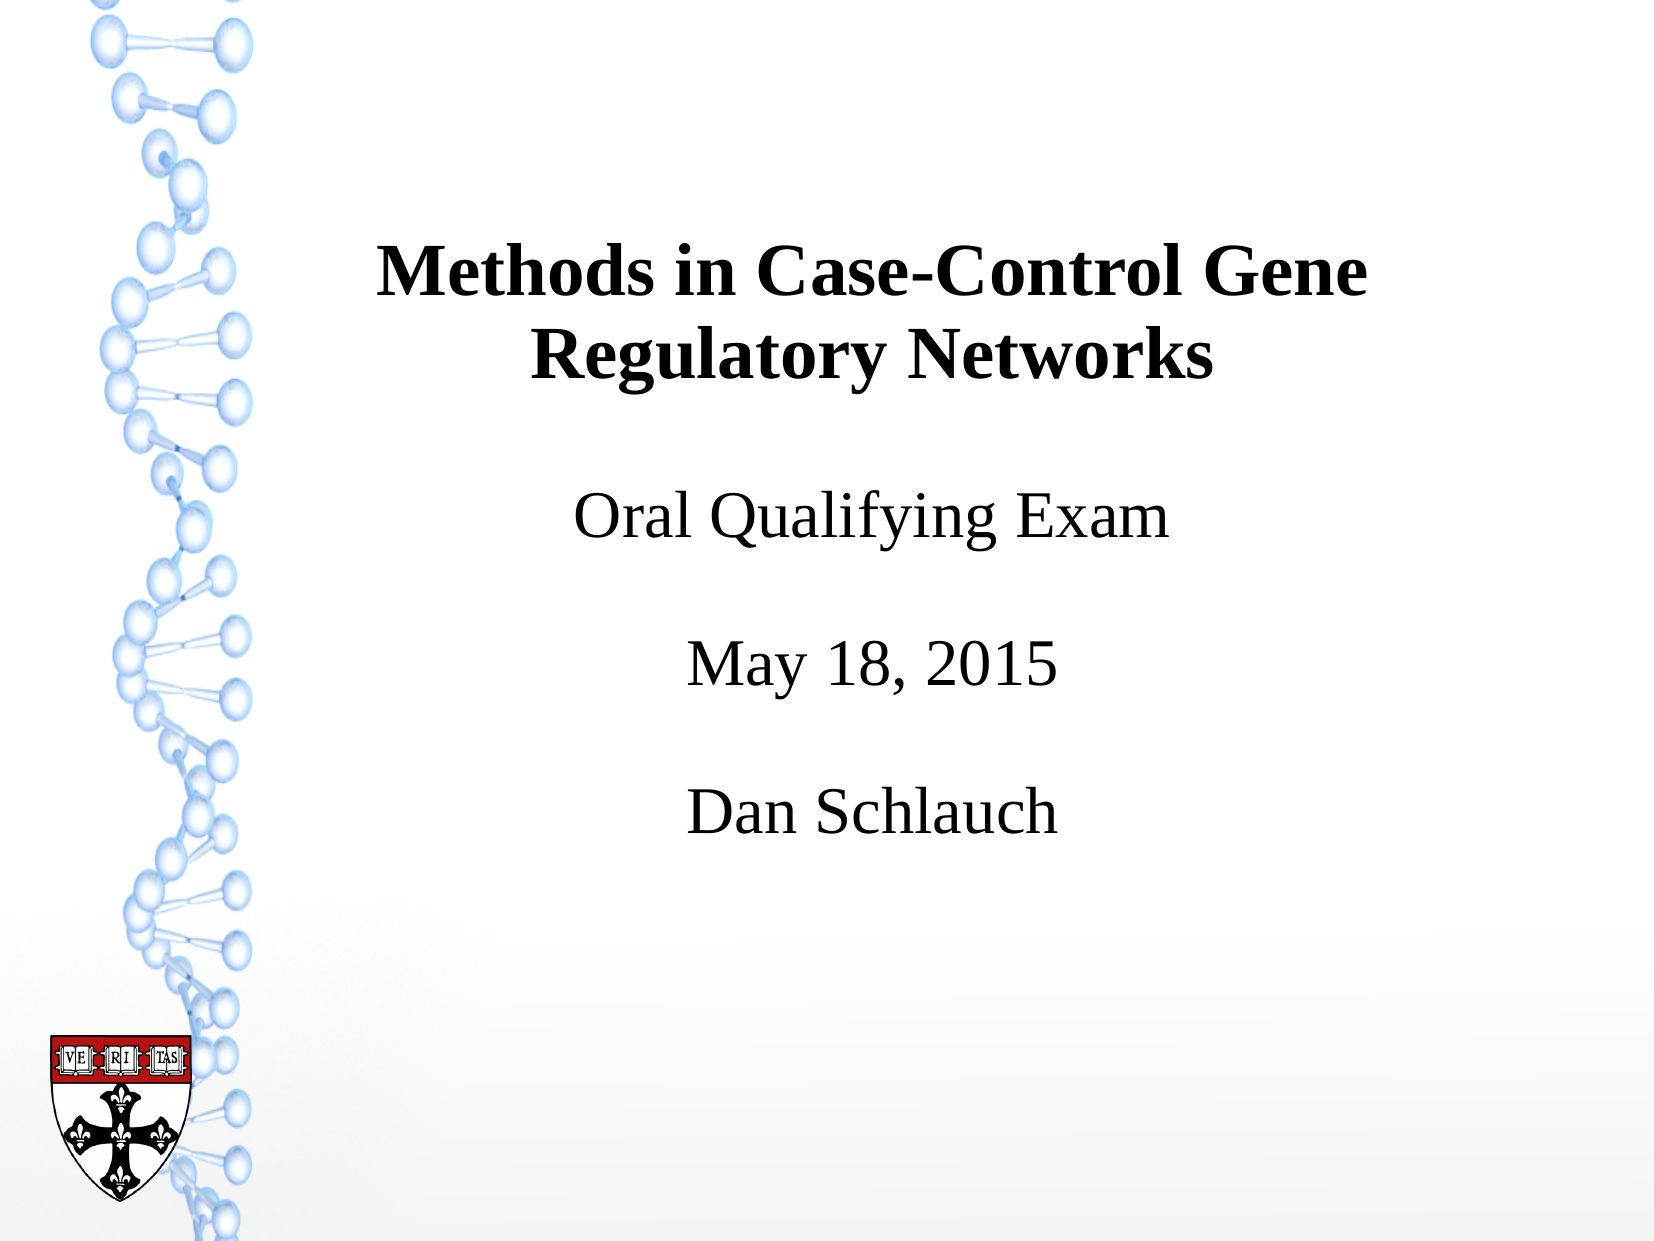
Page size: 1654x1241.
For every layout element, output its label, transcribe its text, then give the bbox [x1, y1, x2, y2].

subtitle Methods in Case-Control Gene Regulatory Networks Oral Qualifying Exam May 18, 2015 Dan Schlauch [289, 228, 1457, 1071]
picture [0, 0, 1654, 1241]
